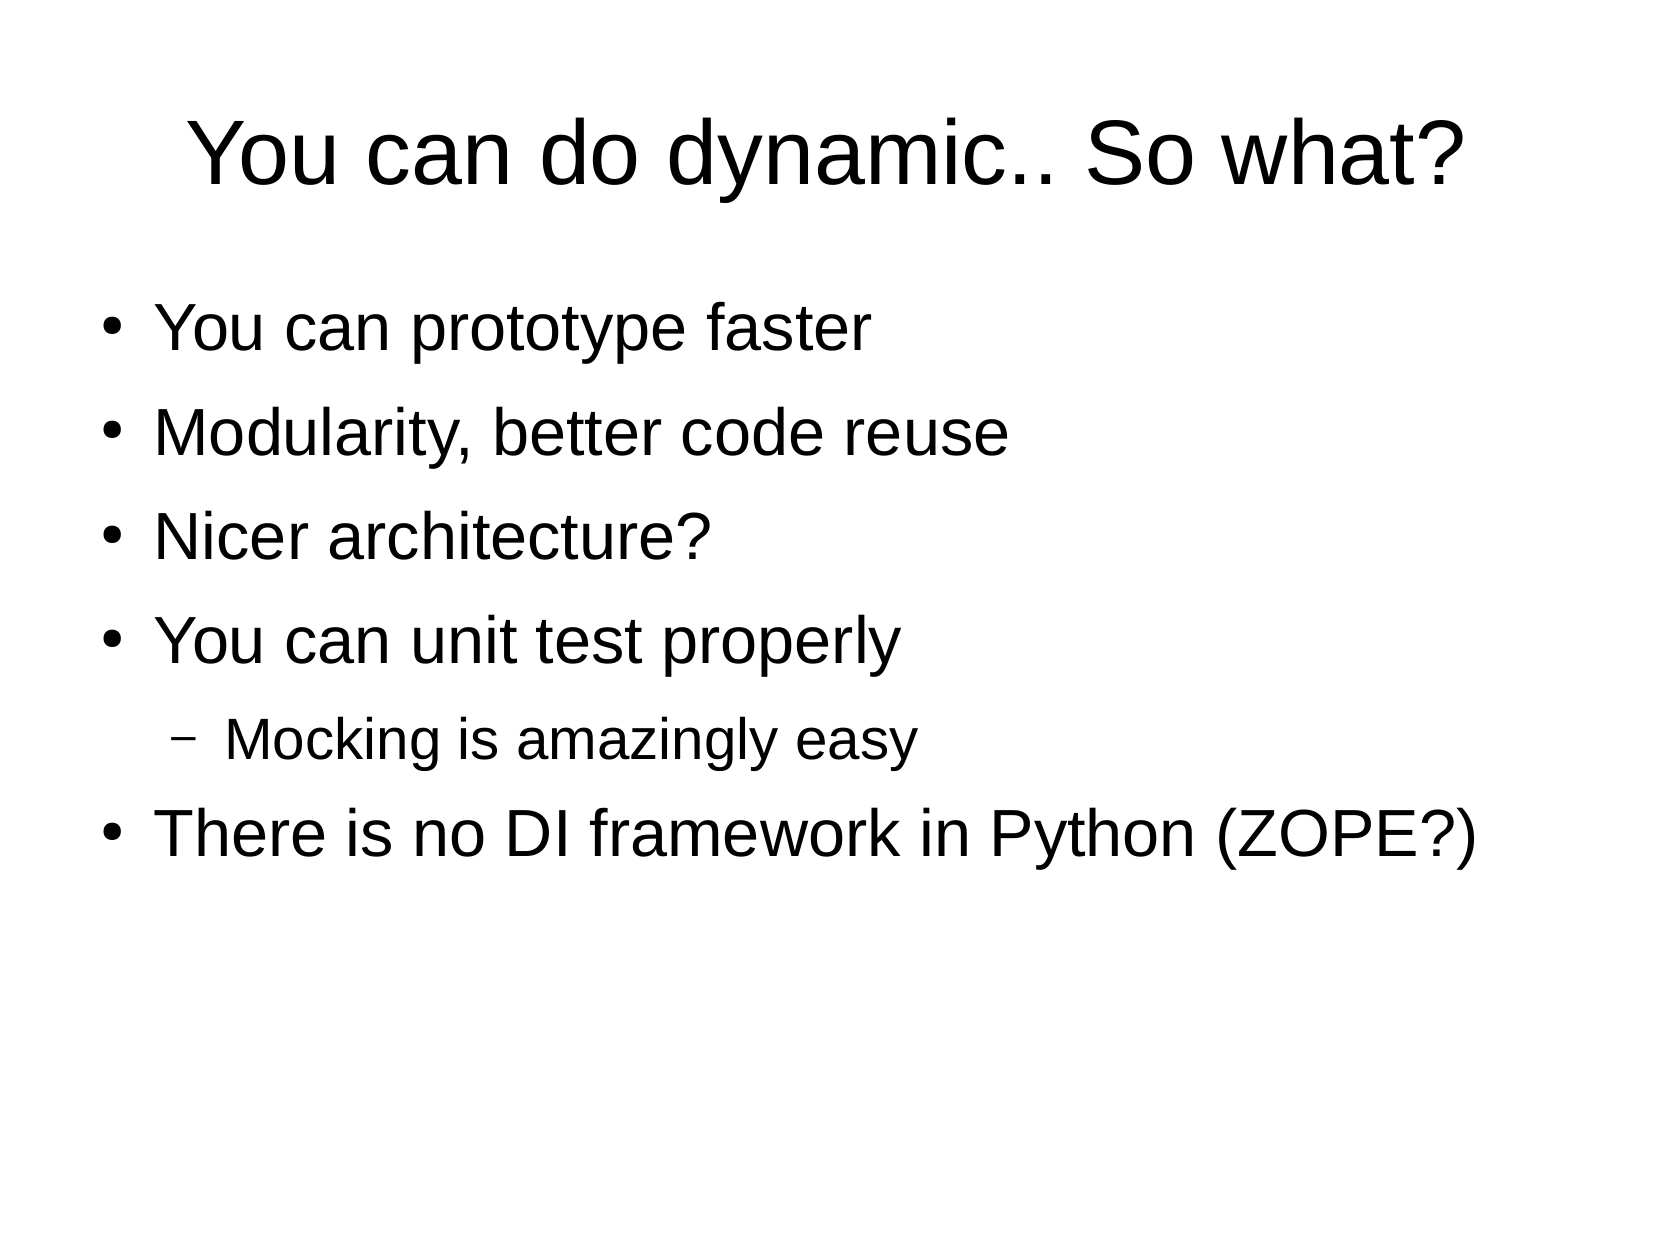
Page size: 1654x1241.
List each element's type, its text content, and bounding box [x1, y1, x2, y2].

list You can prototype faster Modularity, better code reuse Nicer architecture? You can unit test properly Mocking is amazingly easy There is no DI framework in Python (ZOPE?) [82, 290, 1571, 1010]
title You can do dynamic.. So what? [82, 49, 1571, 257]
